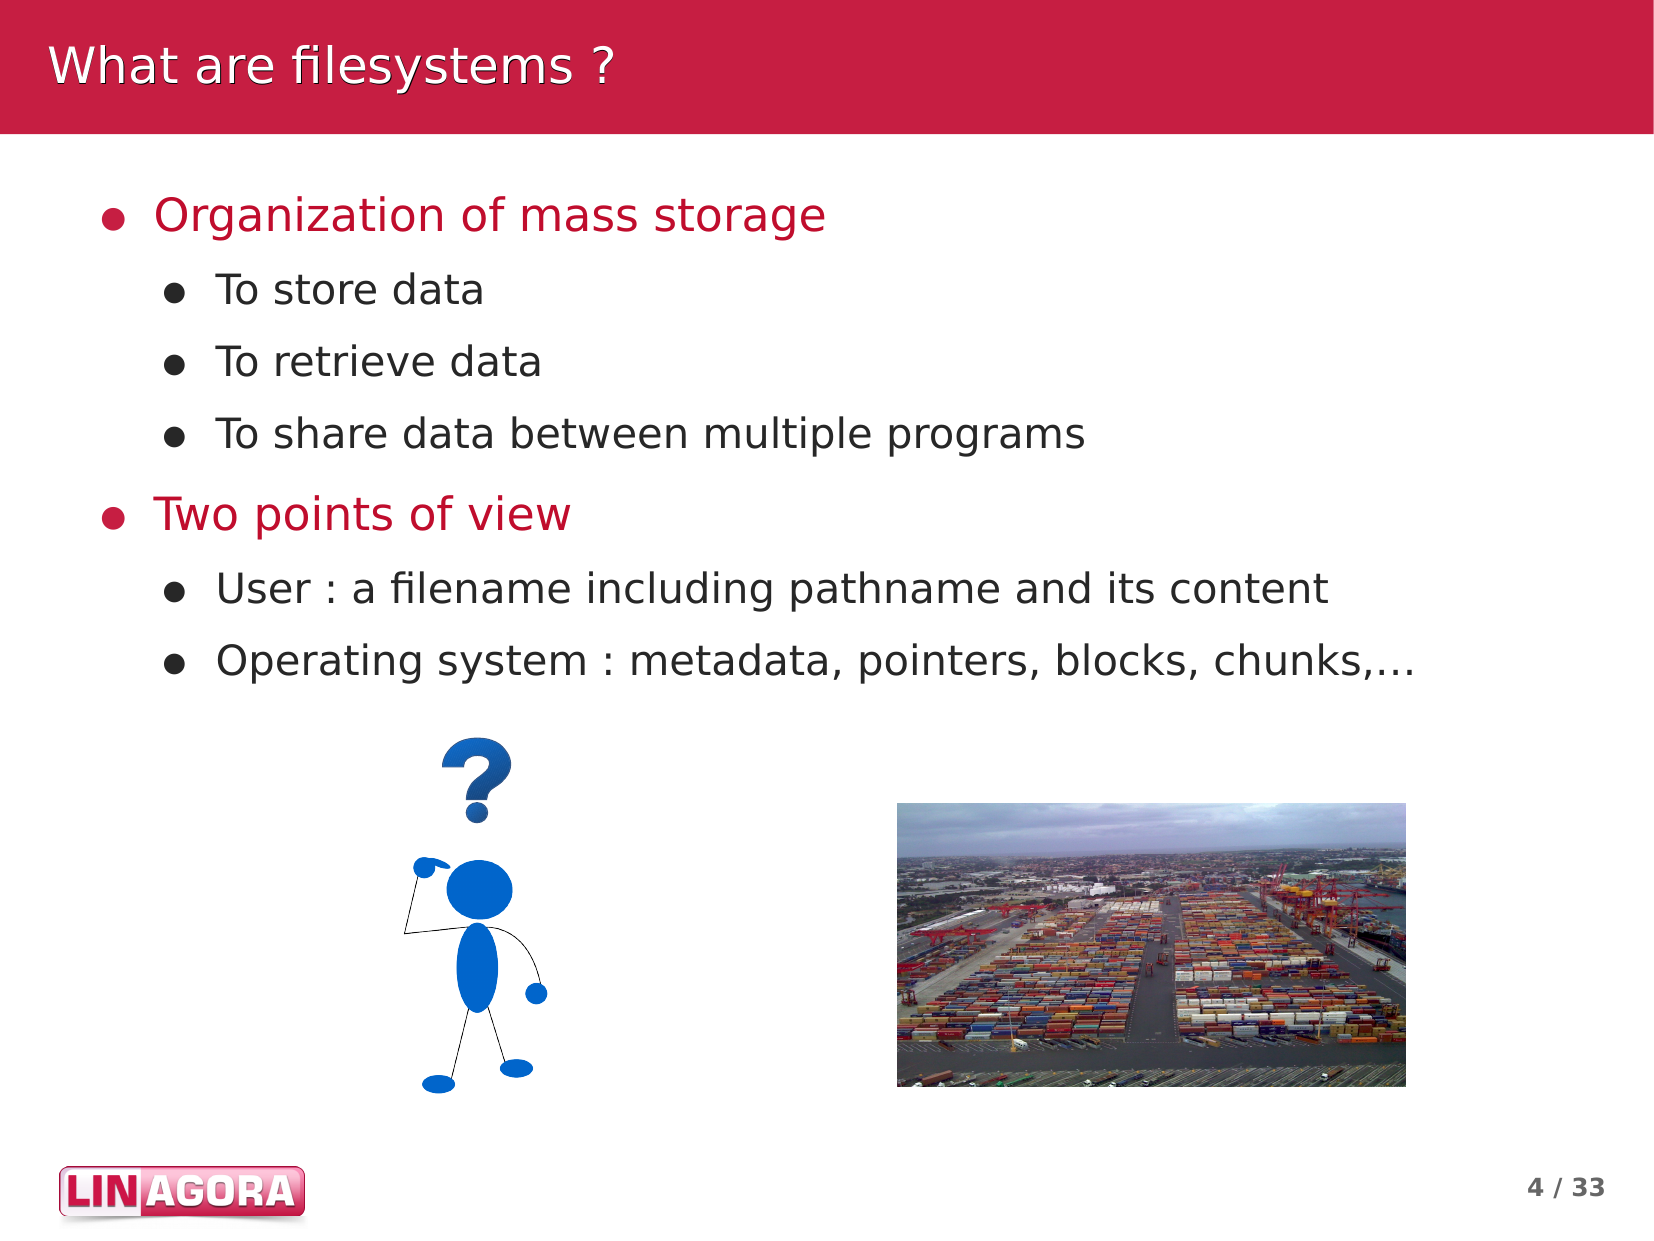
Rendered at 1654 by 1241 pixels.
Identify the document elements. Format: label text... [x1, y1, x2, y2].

picture [366, 721, 582, 1134]
title What are filesystems ? [47, 7, 1624, 126]
list Organization of mass storage To store data To retrieve data To share data between multiple programs Two points of view User : a filename including pathname and its content Operating system : metadata, pointers, blocks, chunks,… [82, 188, 1571, 1123]
picture [59, 1166, 308, 1229]
picture [897, 803, 1406, 1087]
